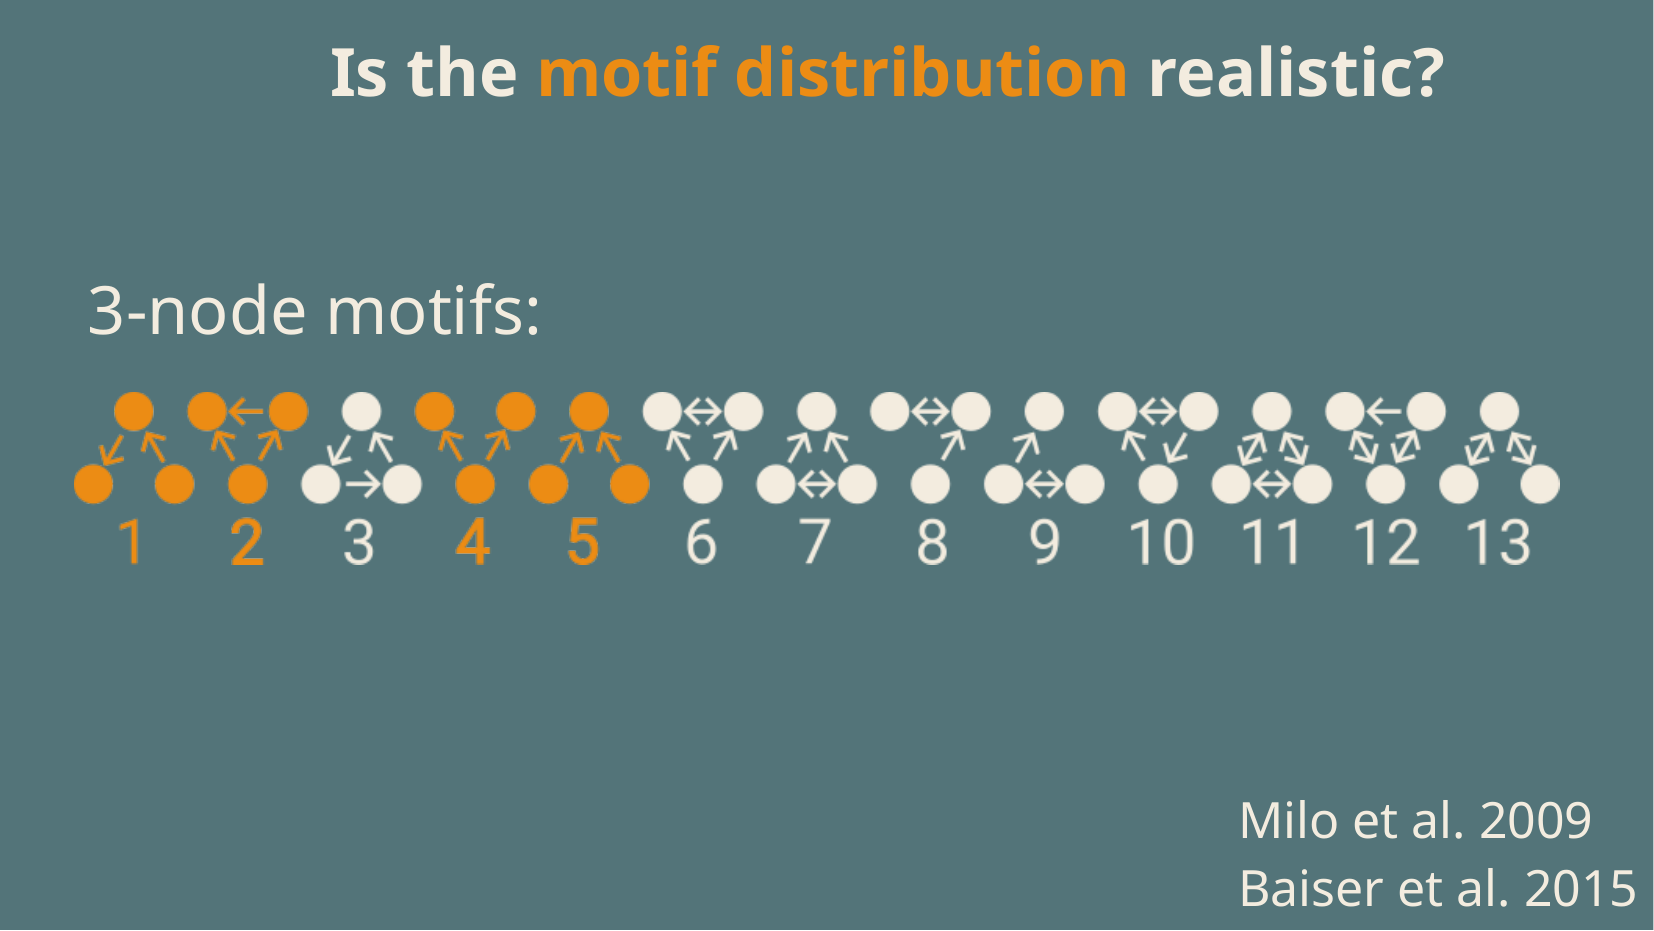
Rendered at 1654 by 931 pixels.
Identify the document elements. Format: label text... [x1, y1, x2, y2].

text_box 3-node motifs: [73, 255, 532, 359]
text_box Is the motif distribution realistic? [315, 17, 1339, 121]
picture [74, 392, 1560, 565]
text_box Milo et al. 2009 Baiser et al. 2015 [1223, 777, 1638, 925]
